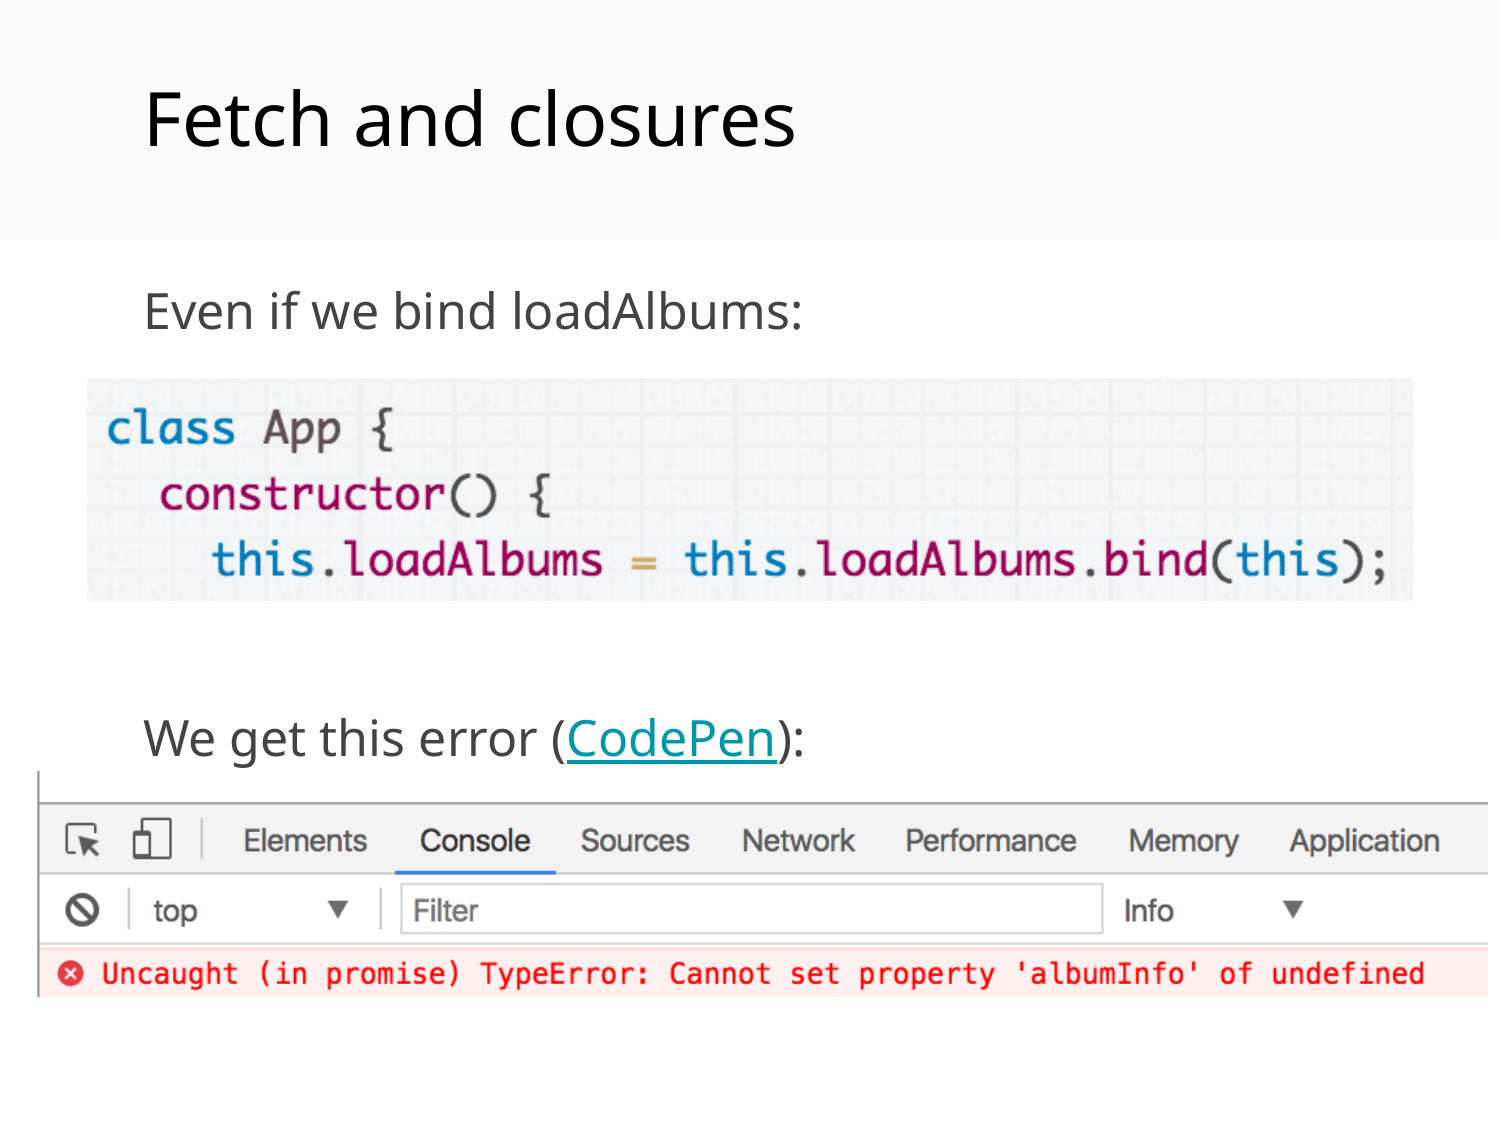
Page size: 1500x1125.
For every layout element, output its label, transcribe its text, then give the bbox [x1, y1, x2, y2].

title Fetch and closures [128, 56, 1372, 183]
picture [87, 378, 1413, 601]
list We get this error (CodePen): [128, 680, 1372, 782]
list Even if we bind loadAlbums: [128, 255, 1372, 356]
picture [37, 771, 1488, 997]
